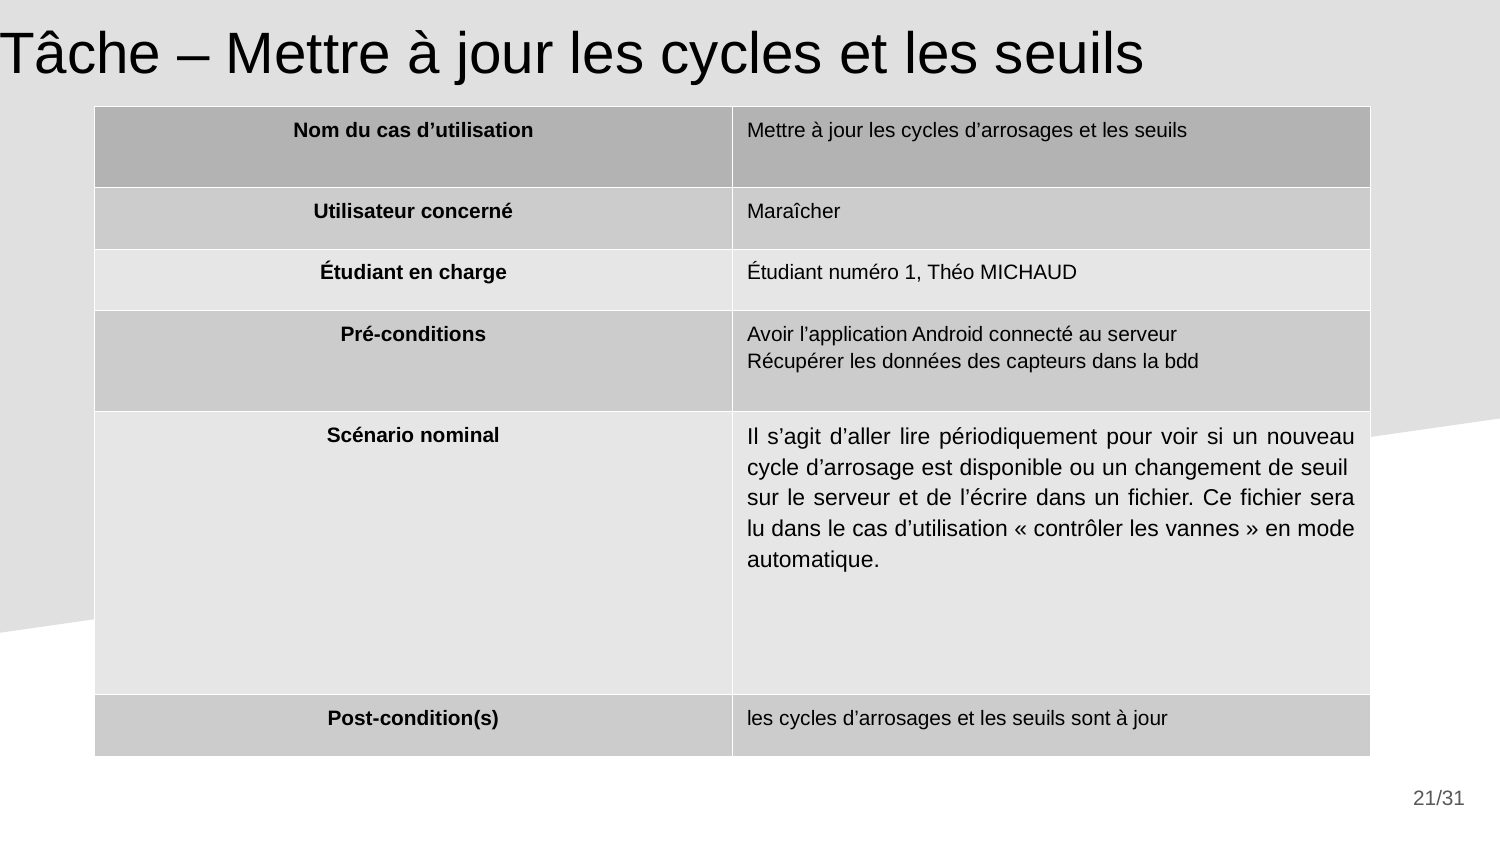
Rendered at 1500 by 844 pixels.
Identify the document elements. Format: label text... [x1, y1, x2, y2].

table_cell Il s’agit d’aller lire périodiquement pour voir si un nouveau cycle d’arrosage est disponible ou un changement de seuil sur le serveur et de l’écrire dans un fichier. Ce fichier sera lu dans le cas d’utilisation « contrôler les vannes » en mode automatique. [733, 412, 1370, 694]
table_cell Avoir l’application Android connecté au serveur Récupérer les données des capteurs dans la bdd [733, 311, 1370, 411]
table_header Mettre à jour les cycles d’arrosages et les seuils [733, 107, 1370, 187]
table_cell Étudiant en charge [95, 250, 732, 310]
table_cell Maraîcher [733, 188, 1370, 249]
table_cell les cycles d’arrosages et les seuils sont à jour [733, 695, 1370, 756]
slide_number <numéro>/31 [1389, 764, 1480, 830]
table_cell Post-condition(s) [95, 695, 732, 756]
table_header Nom du cas d’utilisation [95, 107, 732, 187]
title Tâche – Mettre à jour les cycles et les seuils [0, 0, 1382, 95]
table_cell Étudiant numéro 1, Théo MICHAUD [733, 250, 1370, 310]
table_cell Pré-conditions [95, 311, 732, 411]
table_cell Utilisateur concerné [95, 188, 732, 249]
table_cell Scénario nominal [95, 412, 732, 694]
